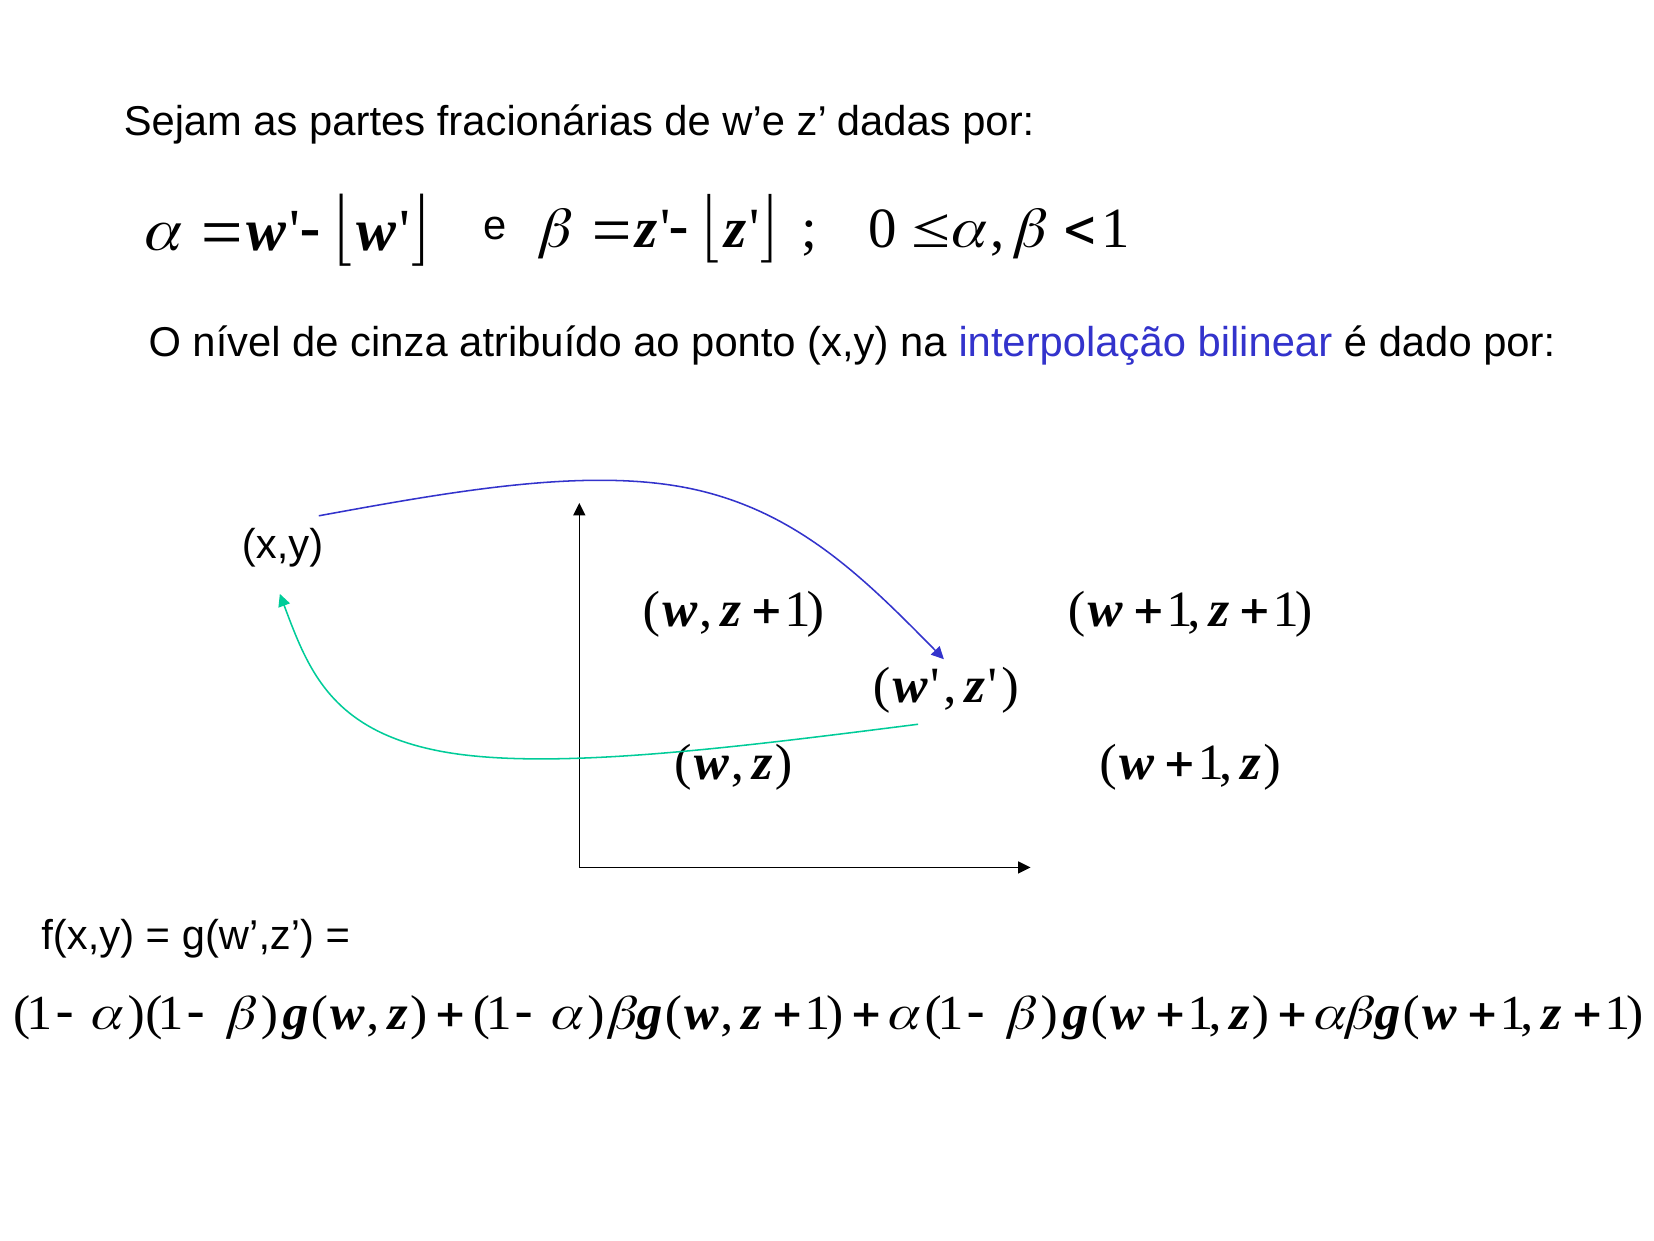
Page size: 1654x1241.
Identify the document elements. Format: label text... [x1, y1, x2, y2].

text_box e [453, 190, 522, 256]
chart [6, 984, 1654, 1050]
chart [635, 575, 1322, 801]
text_box f(x,y) = g(w’,z’) = [11, 899, 366, 966]
text_box O nível de cinza atribuído ao ponto (x,y) na interpolação bilinear é dado por: [118, 307, 1571, 373]
chart [136, 190, 441, 281]
text_box Sejam as partes fracionárias de w’e z’ dadas por: [94, 85, 1050, 152]
chart [528, 190, 1135, 276]
text_box (x,y) [212, 509, 339, 575]
